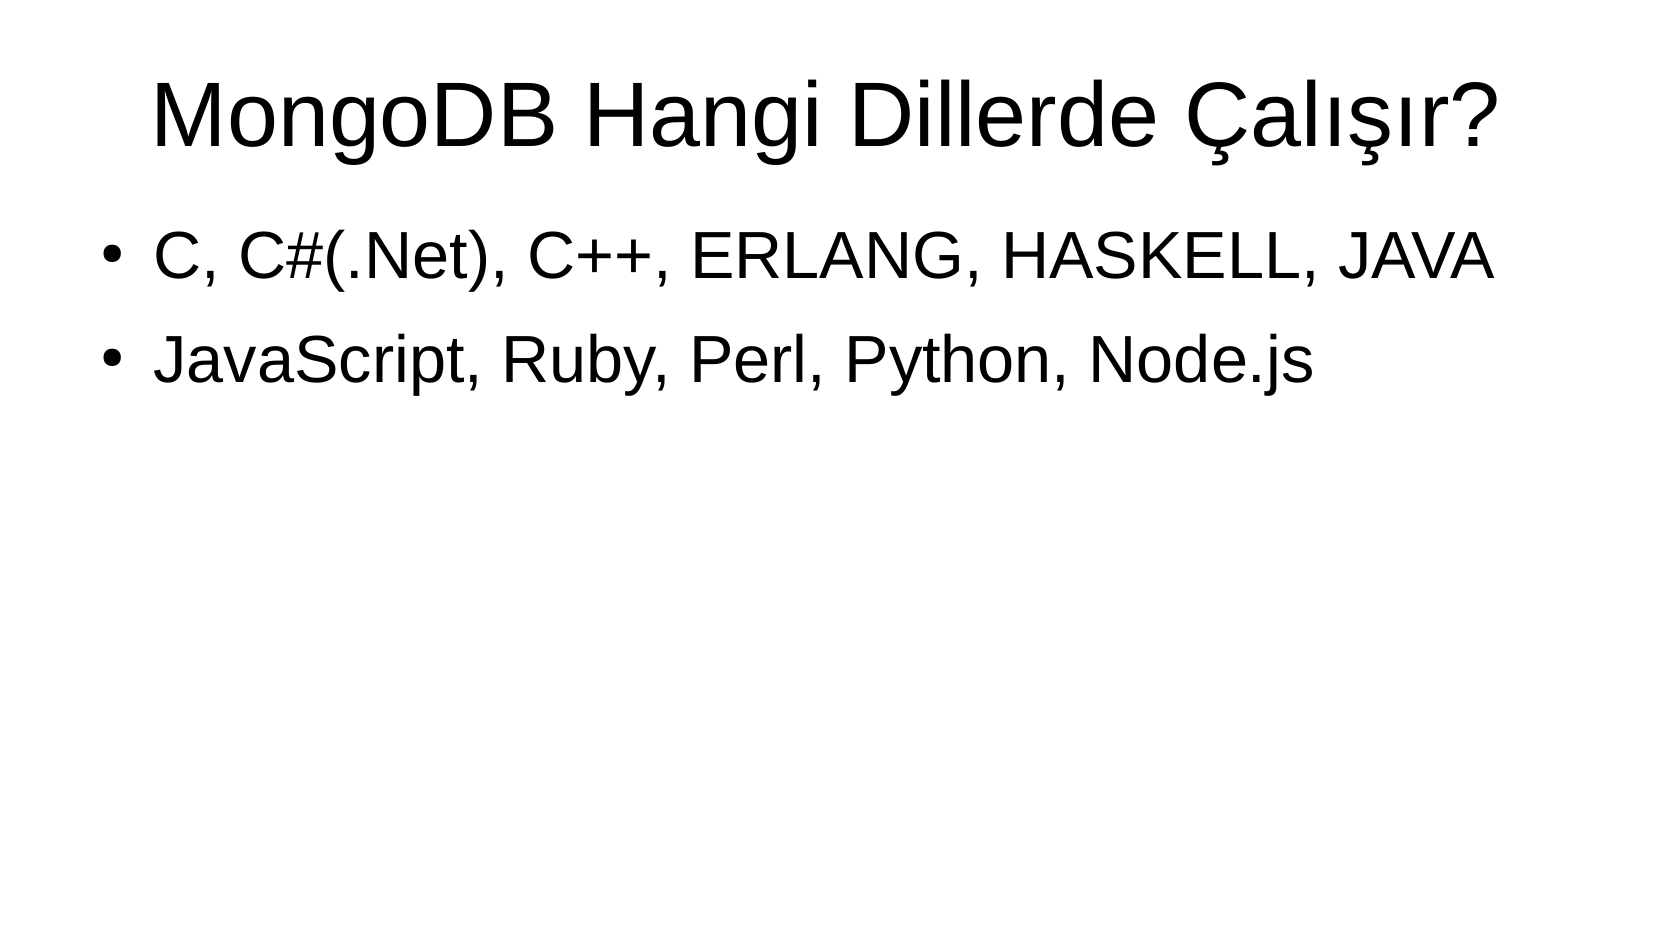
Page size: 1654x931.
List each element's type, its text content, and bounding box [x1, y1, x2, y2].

title MongoDB Hangi Dillerde Çalışır? [82, 37, 1571, 193]
list C, C#(.Net), C++, ERLANG, HASKELL, JAVA JavaScript, Ruby, Perl, Python, Node.js [82, 217, 1571, 758]
